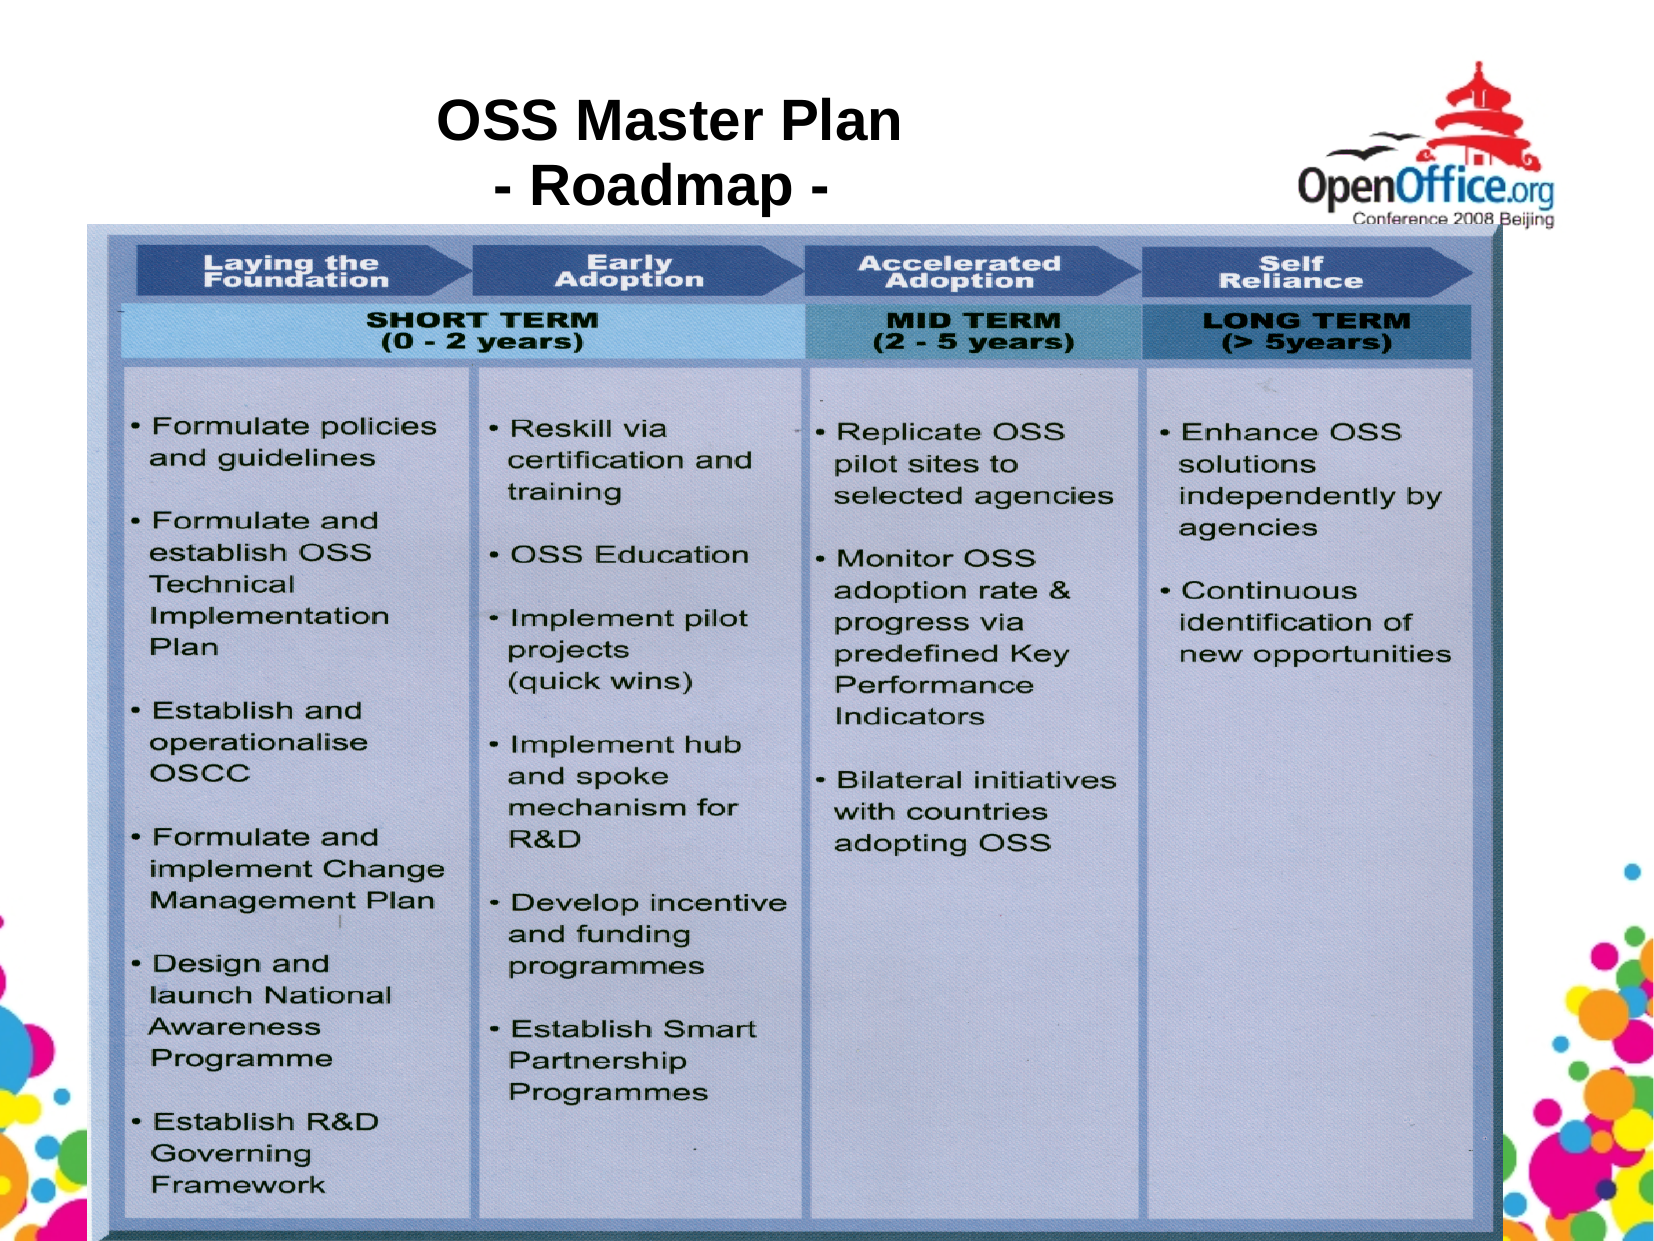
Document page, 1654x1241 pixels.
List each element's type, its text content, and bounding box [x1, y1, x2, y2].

picture [0, 51, 1654, 1241]
title OSS Master Plan - Roadmap - [82, 56, 1258, 250]
